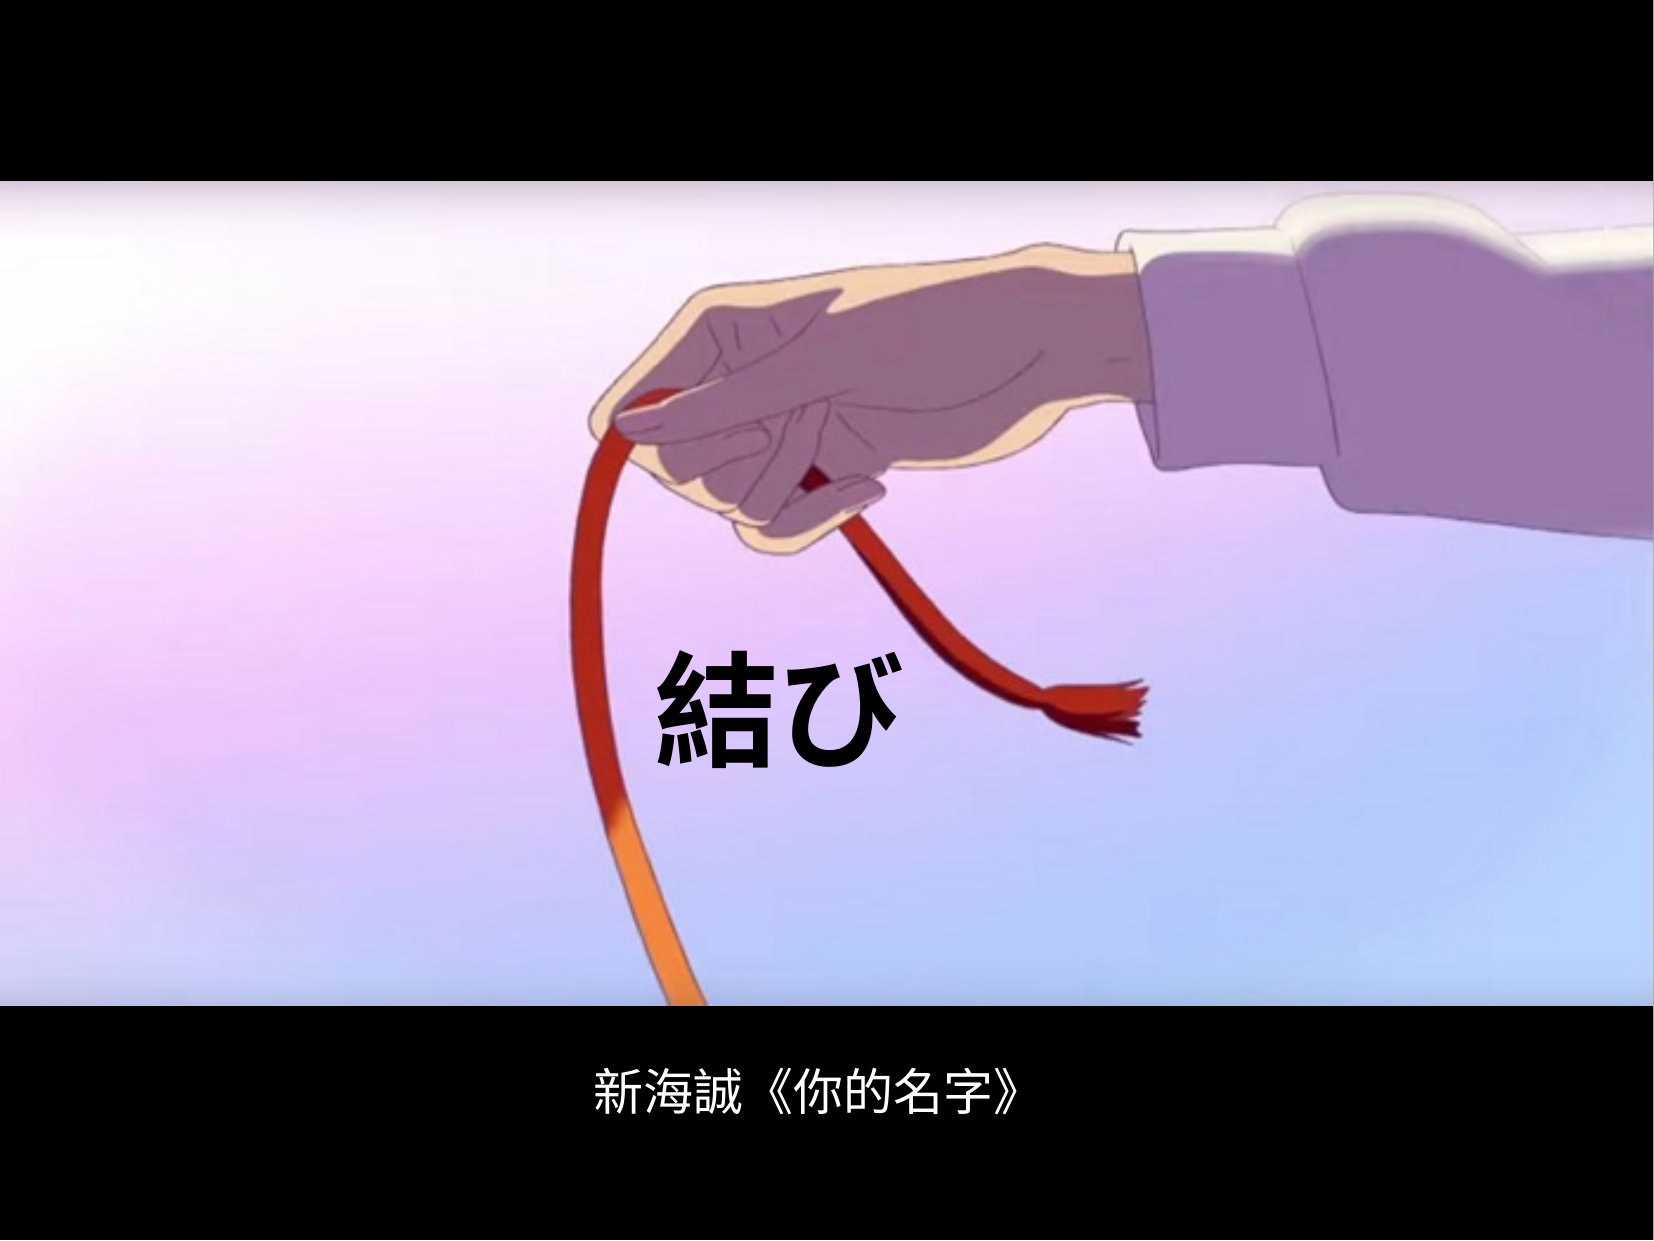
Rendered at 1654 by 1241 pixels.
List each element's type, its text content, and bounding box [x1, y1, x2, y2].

text_box 新海誠《你的名字》 [578, 1045, 1441, 1135]
title 結び [35, 596, 1524, 810]
picture [0, 181, 1654, 1006]
